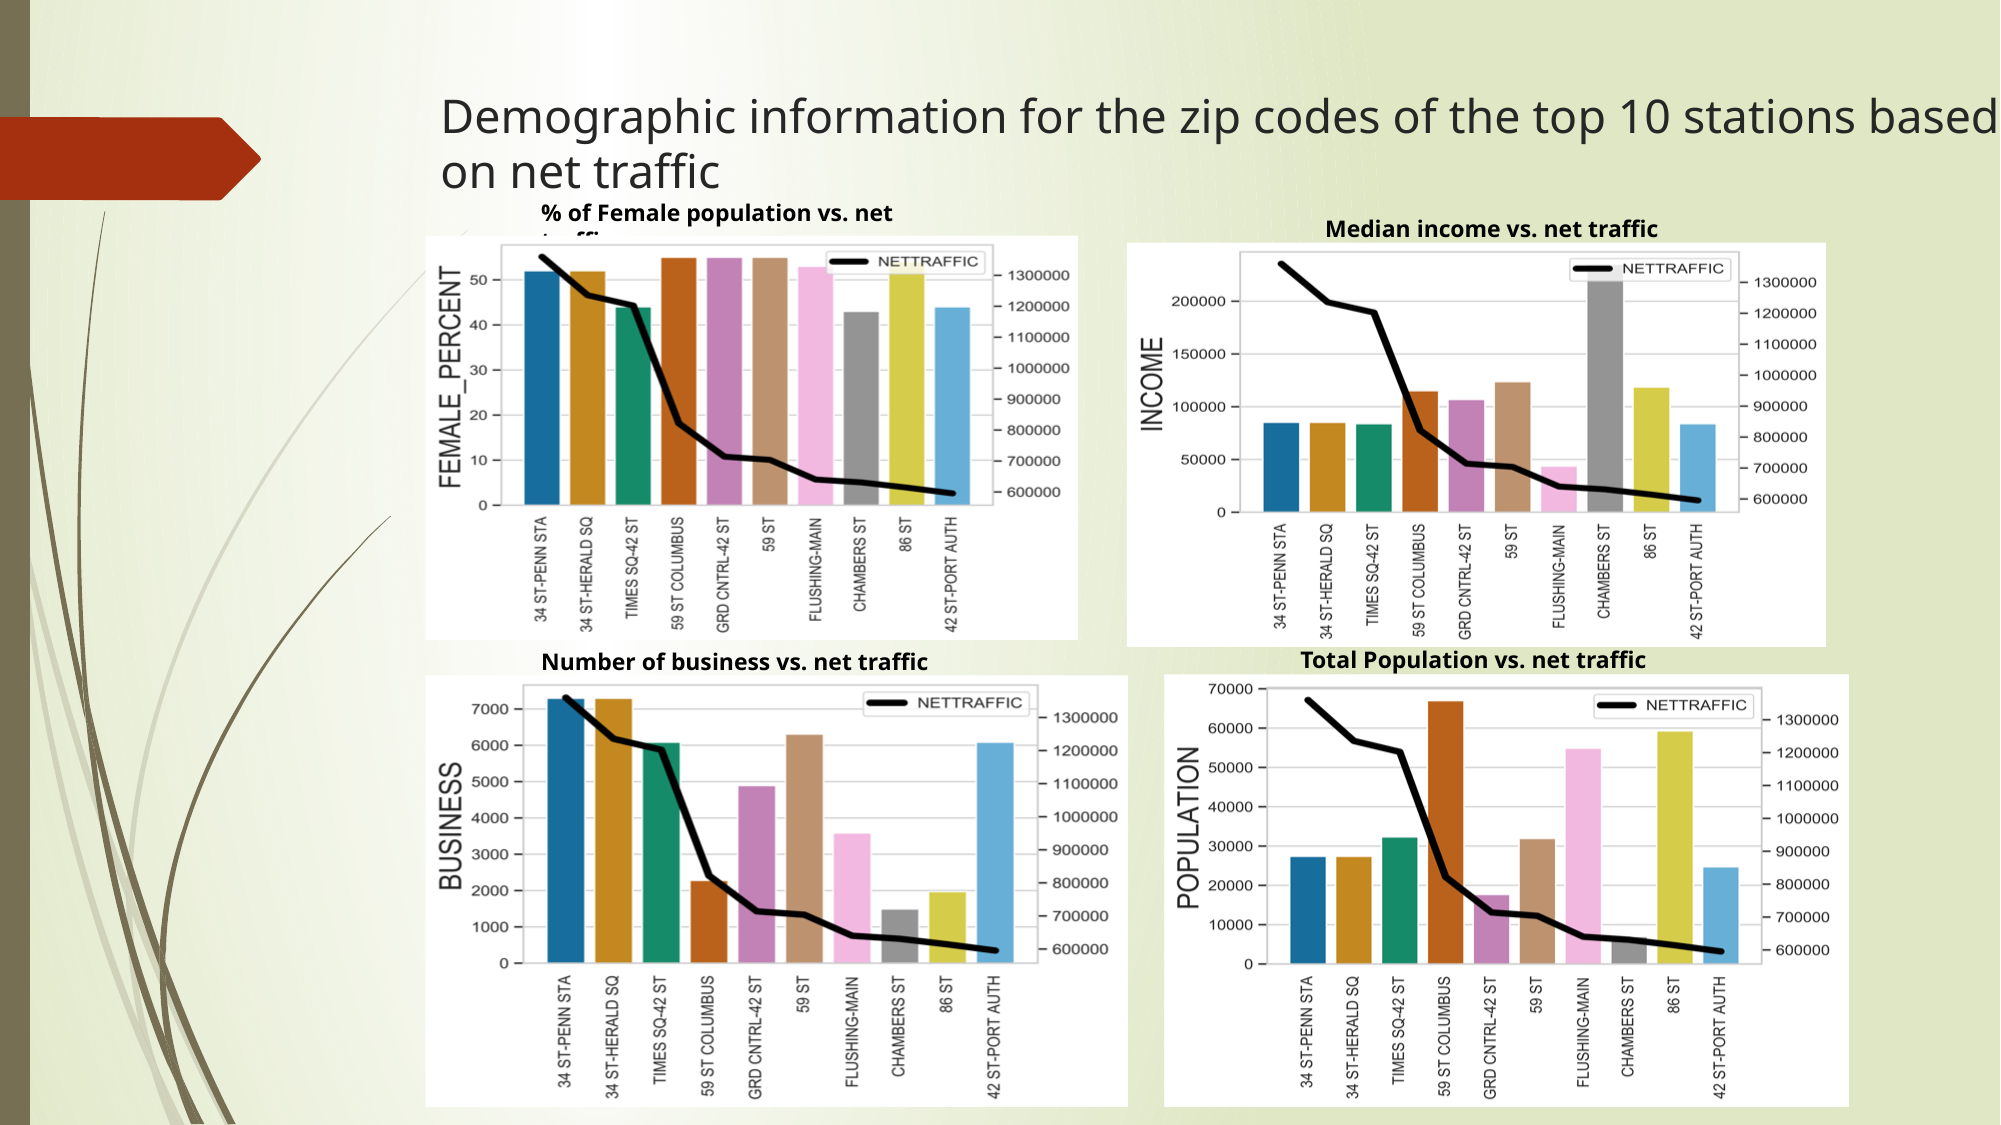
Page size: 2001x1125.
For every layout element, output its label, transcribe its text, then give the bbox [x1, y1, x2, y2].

text_box Number of business vs. net traffic [526, 640, 969, 674]
picture [1125, 242, 1826, 647]
picture [425, 674, 1128, 1107]
text_box Median income vs. net traffic [1310, 207, 1753, 242]
picture [1164, 674, 1849, 1107]
text_box Total Population vs. net traffic [1285, 647, 1728, 674]
title Demographic information for the zip codes of the top 10 stations based on net traffic [425, 79, 2000, 207]
picture [425, 235, 1078, 640]
text_box % of Female population vs. net traffic [526, 191, 969, 235]
